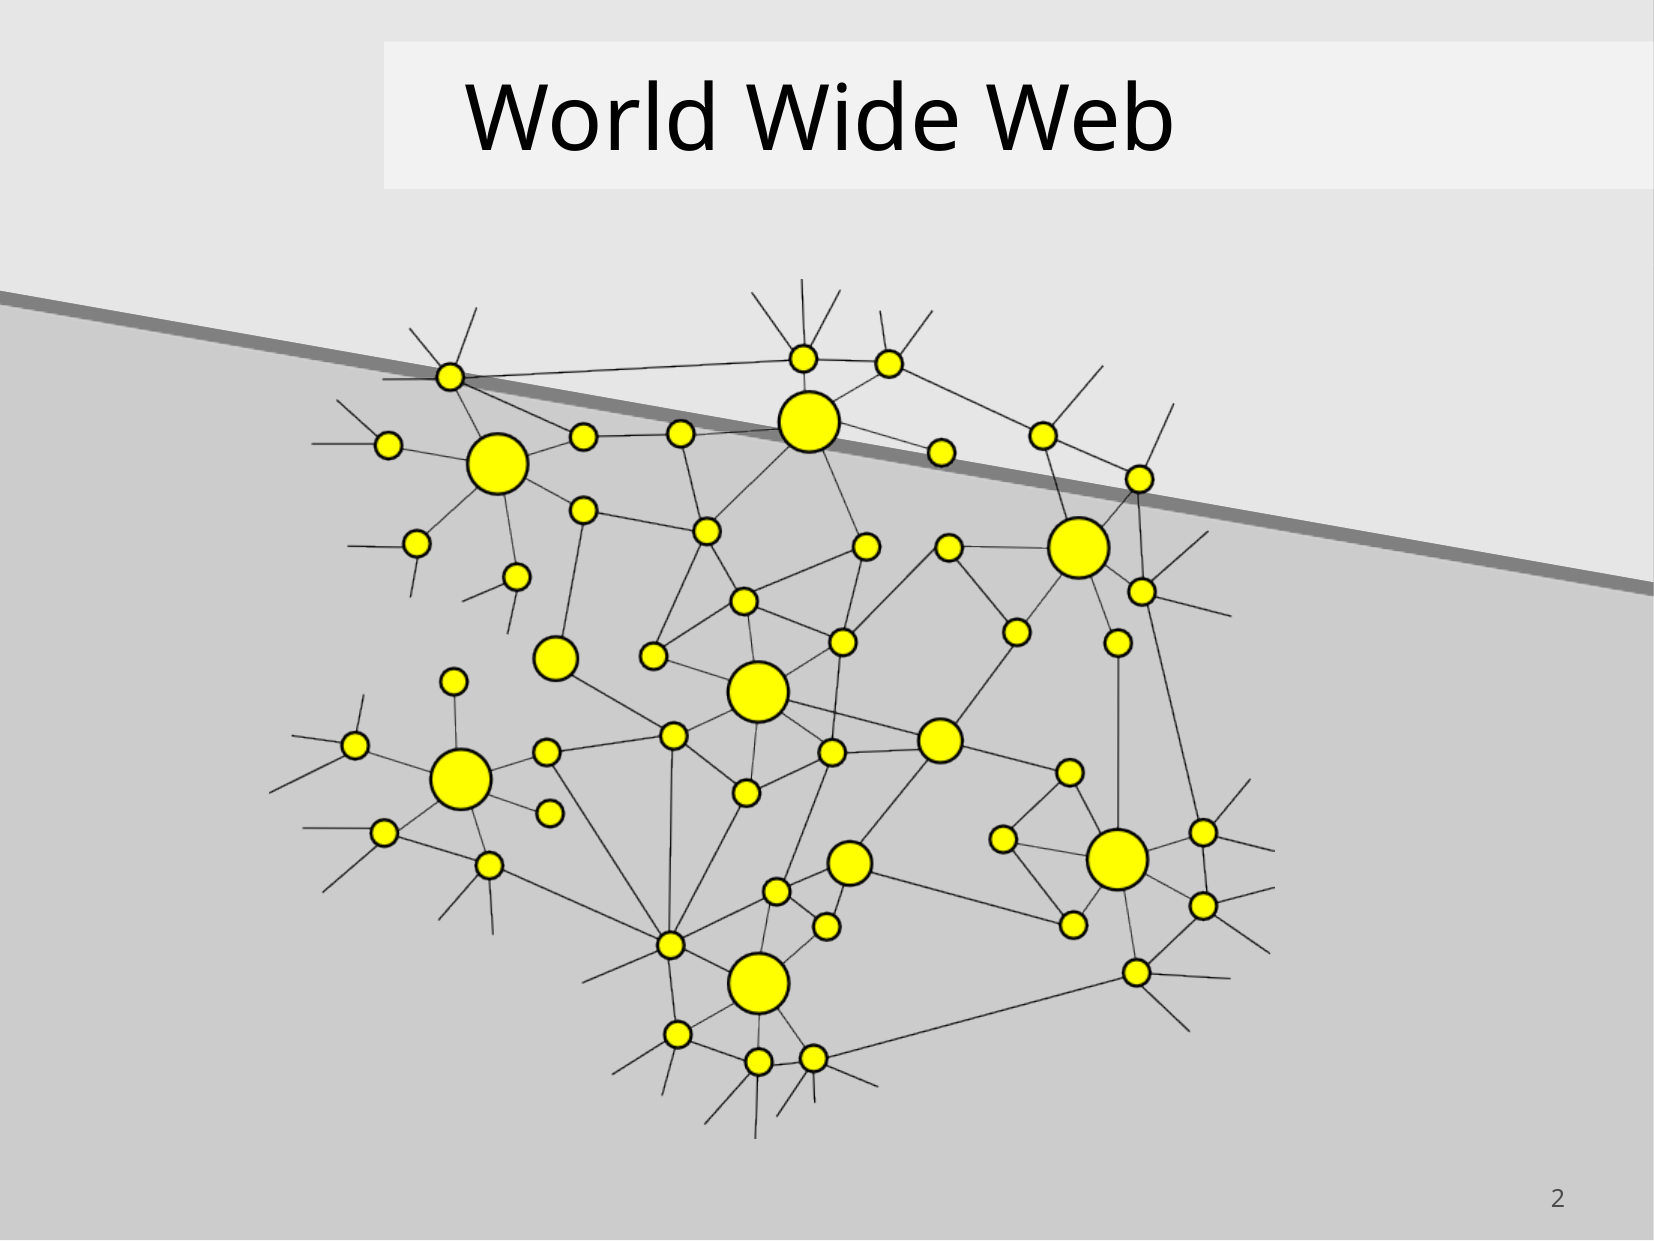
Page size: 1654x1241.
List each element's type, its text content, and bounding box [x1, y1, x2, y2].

text_box [383, 41, 1654, 189]
picture [269, 279, 1275, 1139]
title World Wide Web [76, 51, 1566, 180]
